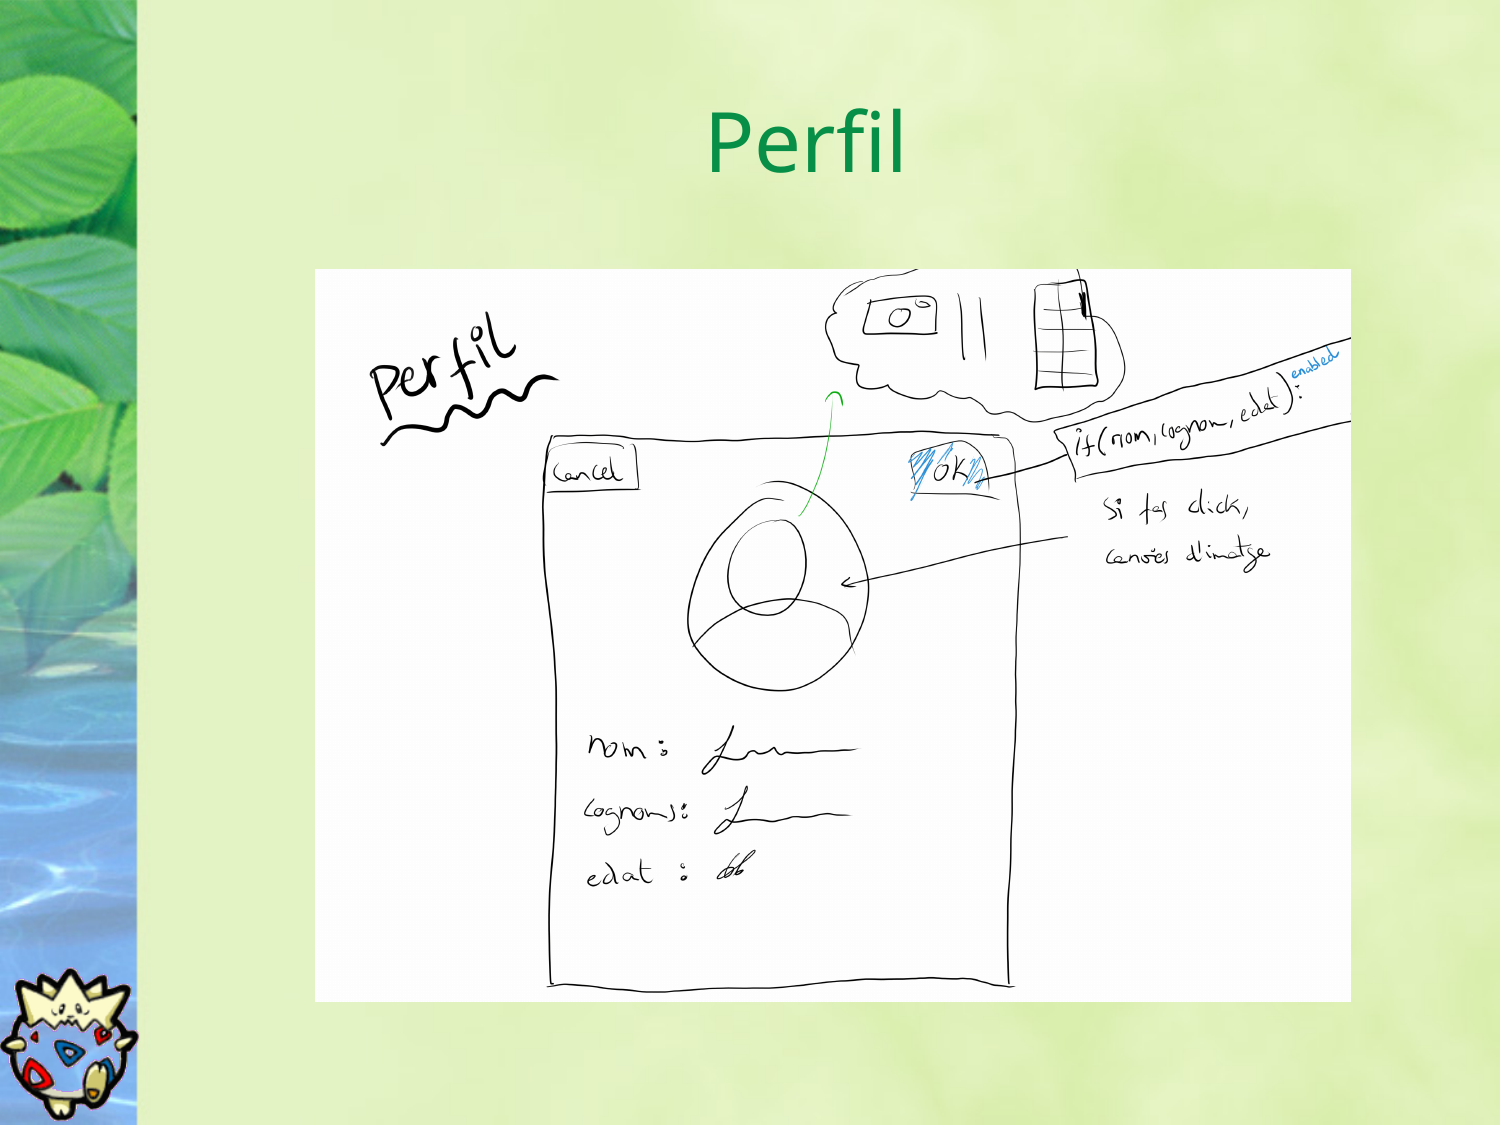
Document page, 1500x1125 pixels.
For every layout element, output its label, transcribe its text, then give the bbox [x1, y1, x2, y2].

title Perfil [187, 45, 1425, 233]
picture [0, 0, 1500, 1125]
